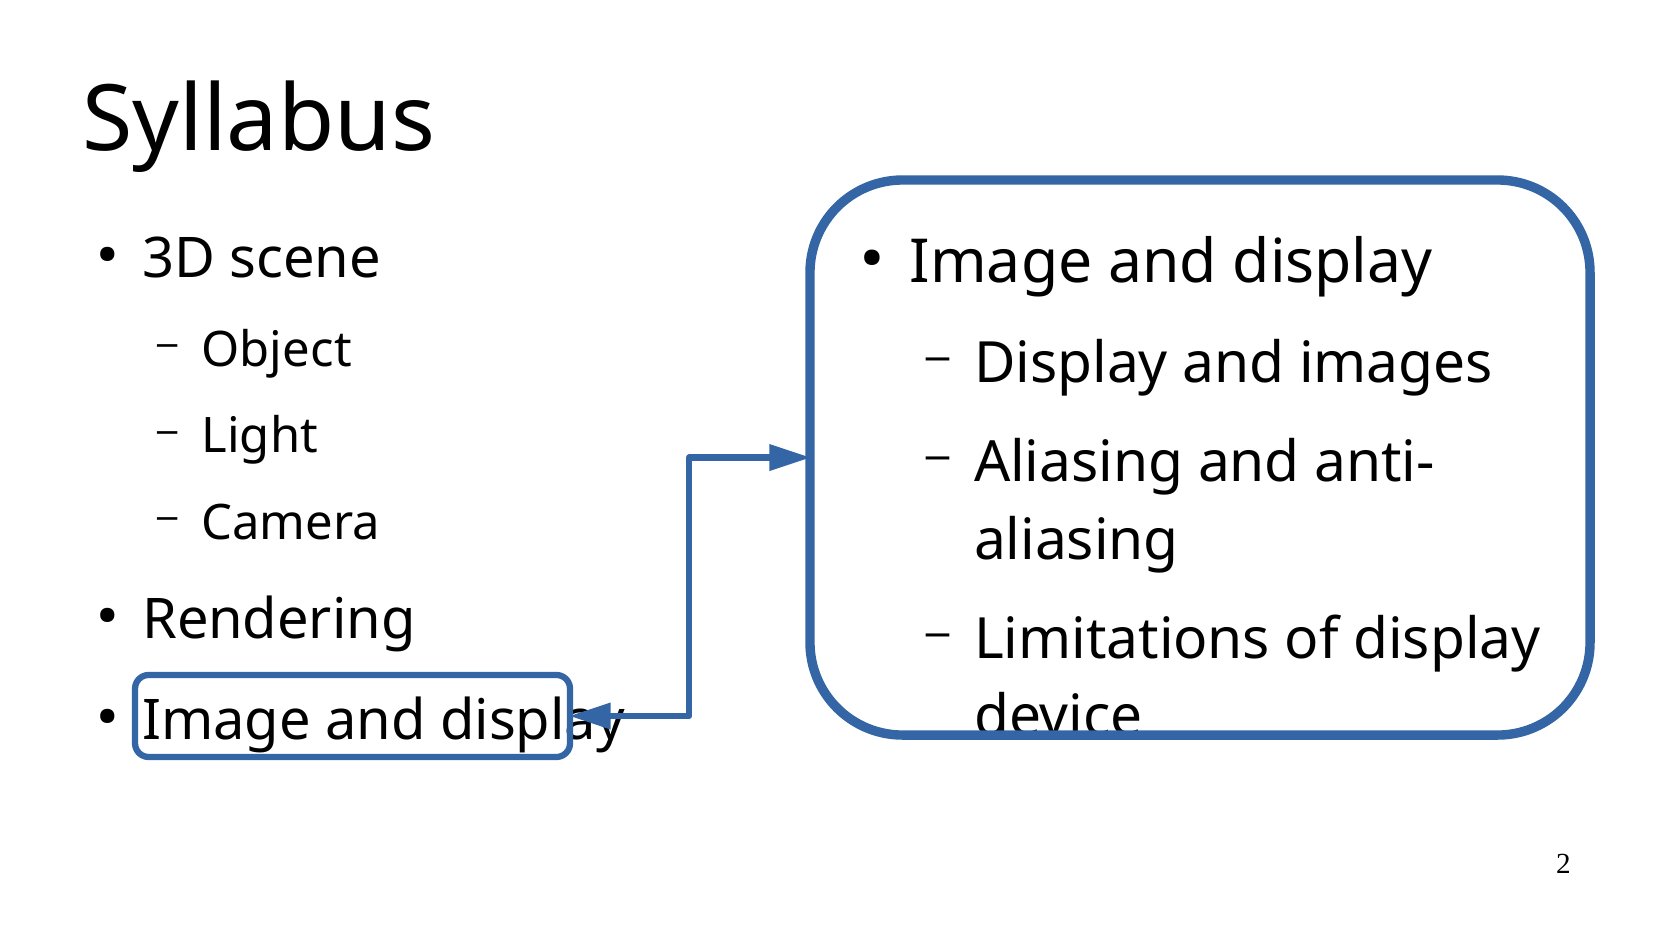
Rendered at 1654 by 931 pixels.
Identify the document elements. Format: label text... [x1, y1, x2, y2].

text_box [135, 674, 571, 758]
title Syllabus [82, 37, 1571, 193]
list Image and display Display and images Aliasing and anti-aliasing Limitations of display device [845, 699, 1572, 758]
list 3D scene Object Light Camera Rendering Image and display [557, 459, 809, 758]
list 3D scene Object Light Camera Rendering Image and display [82, 217, 809, 758]
text_box [810, 180, 1591, 736]
